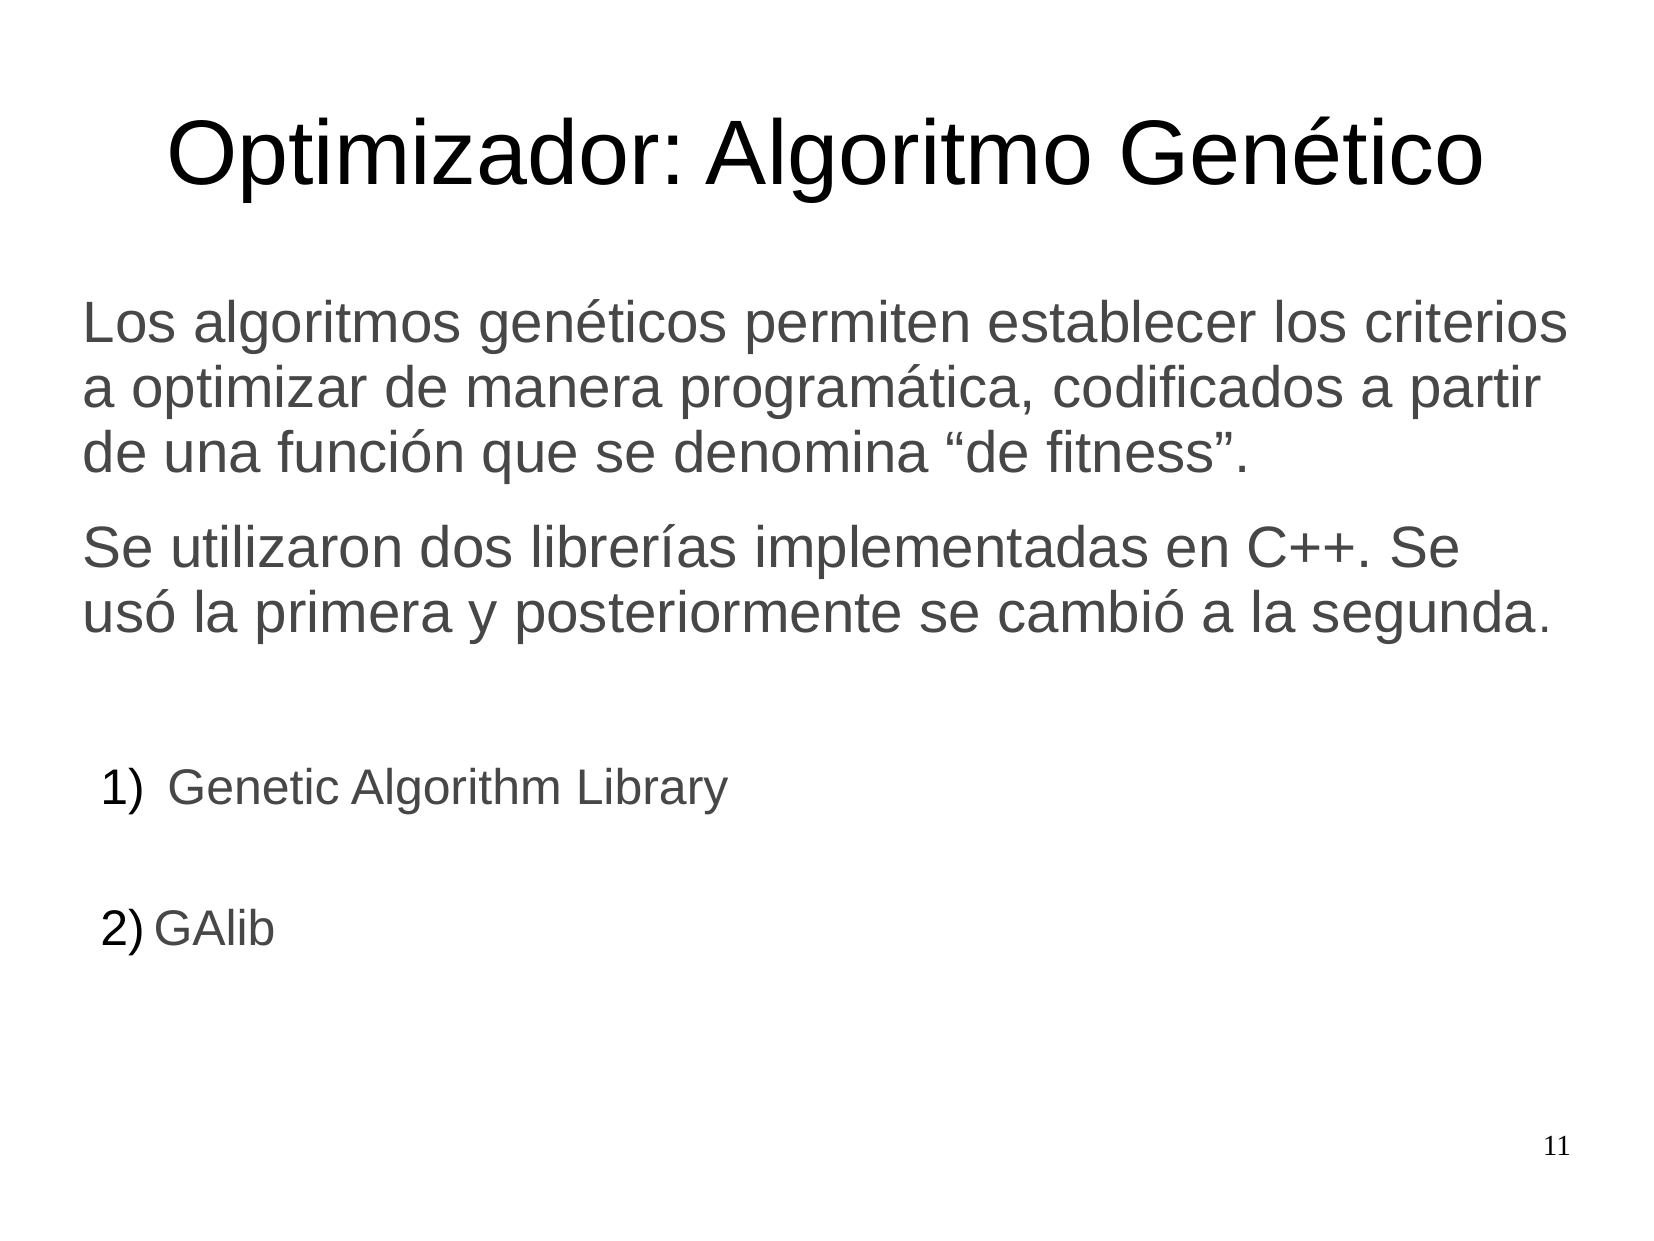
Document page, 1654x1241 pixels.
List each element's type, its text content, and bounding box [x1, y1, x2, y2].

title Optimizador: Algoritmo Genético [82, 49, 1571, 257]
list Los algoritmos genéticos permiten establecer los criterios a optimizar de manera programática, codificados a partir de una función que se denomina “de fitness”. Se utilizaron dos librerías implementadas en C++. Se usó la primera y posteriormente se cambió a la segunda. Genetic Algorithm Library GAlib [82, 290, 1571, 1010]
